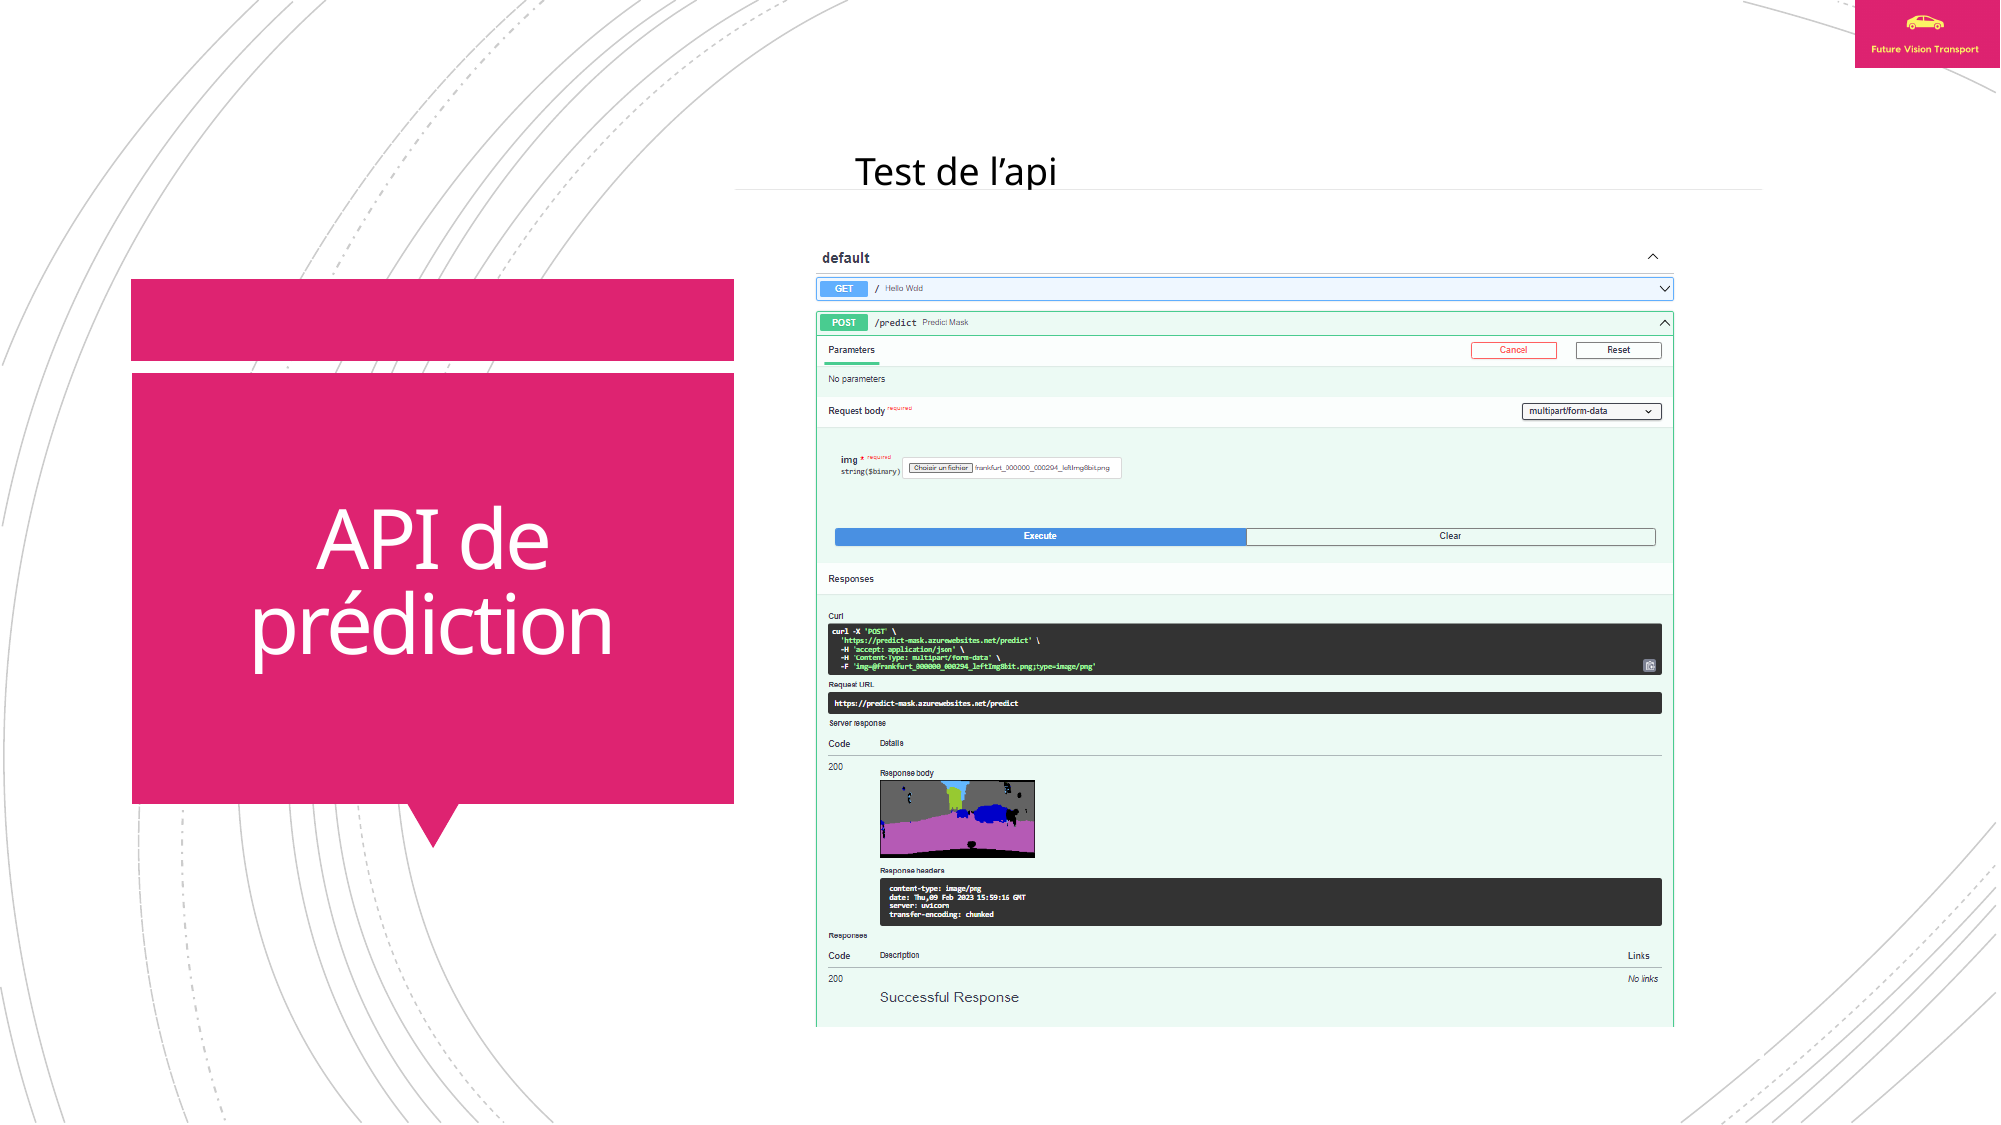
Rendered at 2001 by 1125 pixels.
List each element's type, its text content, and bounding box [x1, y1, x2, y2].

picture [765, 220, 1733, 1028]
list Test de l’api [840, 131, 1869, 240]
picture [1855, 0, 2000, 68]
title API de prédiction [145, 383, 721, 789]
